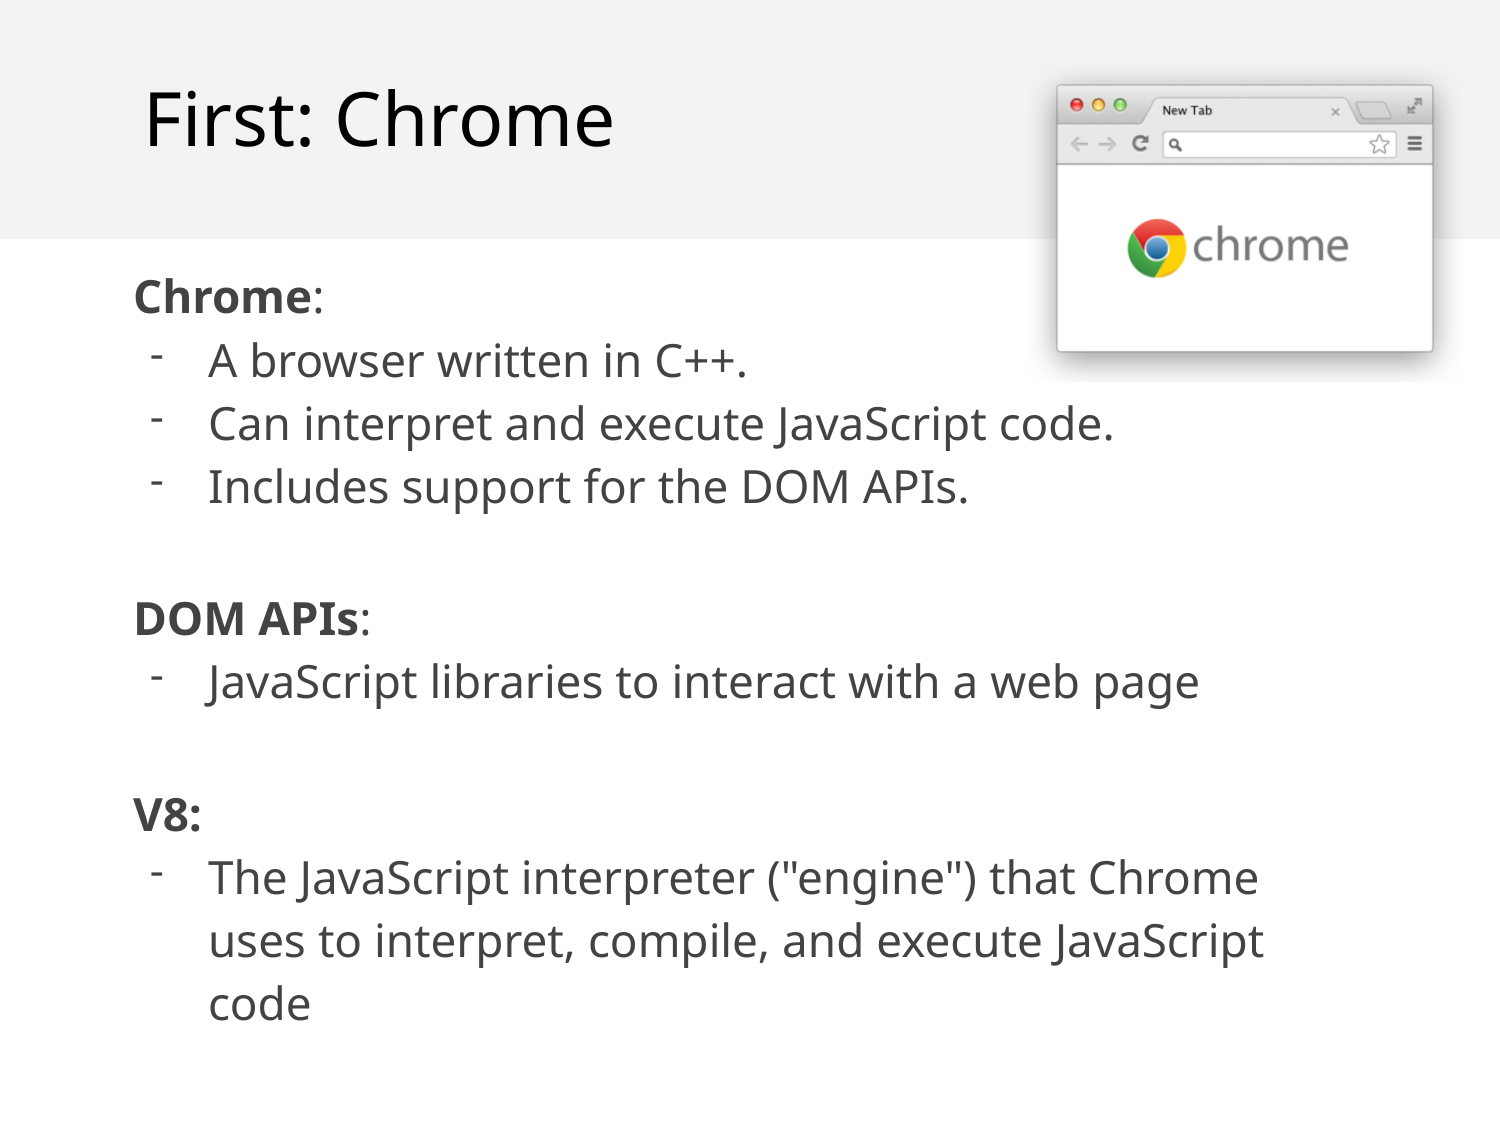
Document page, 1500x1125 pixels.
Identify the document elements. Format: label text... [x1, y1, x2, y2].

list Chrome: A browser written in C++. Can interpret and execute JavaScript code. Includes support for the DOM APIs. DOM APIs: JavaScript libraries to interact with a web page V8: The JavaScript interpreter ("engine") that Chrome uses to interpret, compile, and execute JavaScript code [118, 244, 1362, 993]
picture [1028, 56, 1462, 382]
title First: Chrome [128, 56, 1028, 183]
